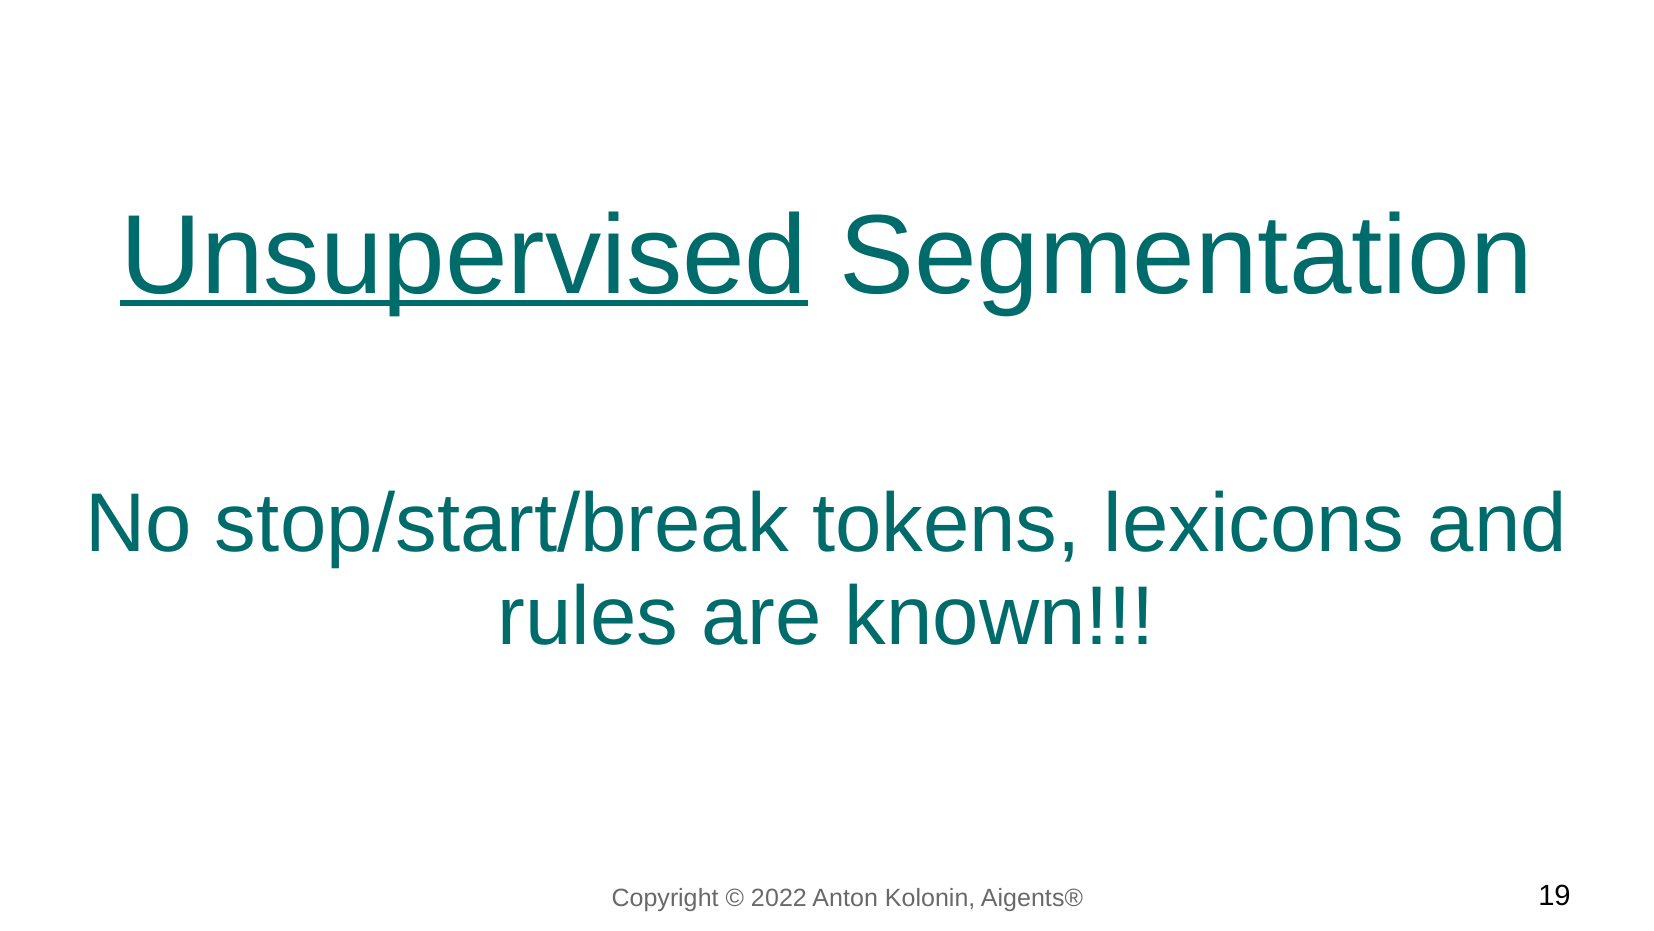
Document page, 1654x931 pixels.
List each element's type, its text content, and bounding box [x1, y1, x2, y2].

text_box Unsupervised Segmentation No stop/start/break tokens, lexicons and rules are known!!! [0, 272, 1654, 582]
